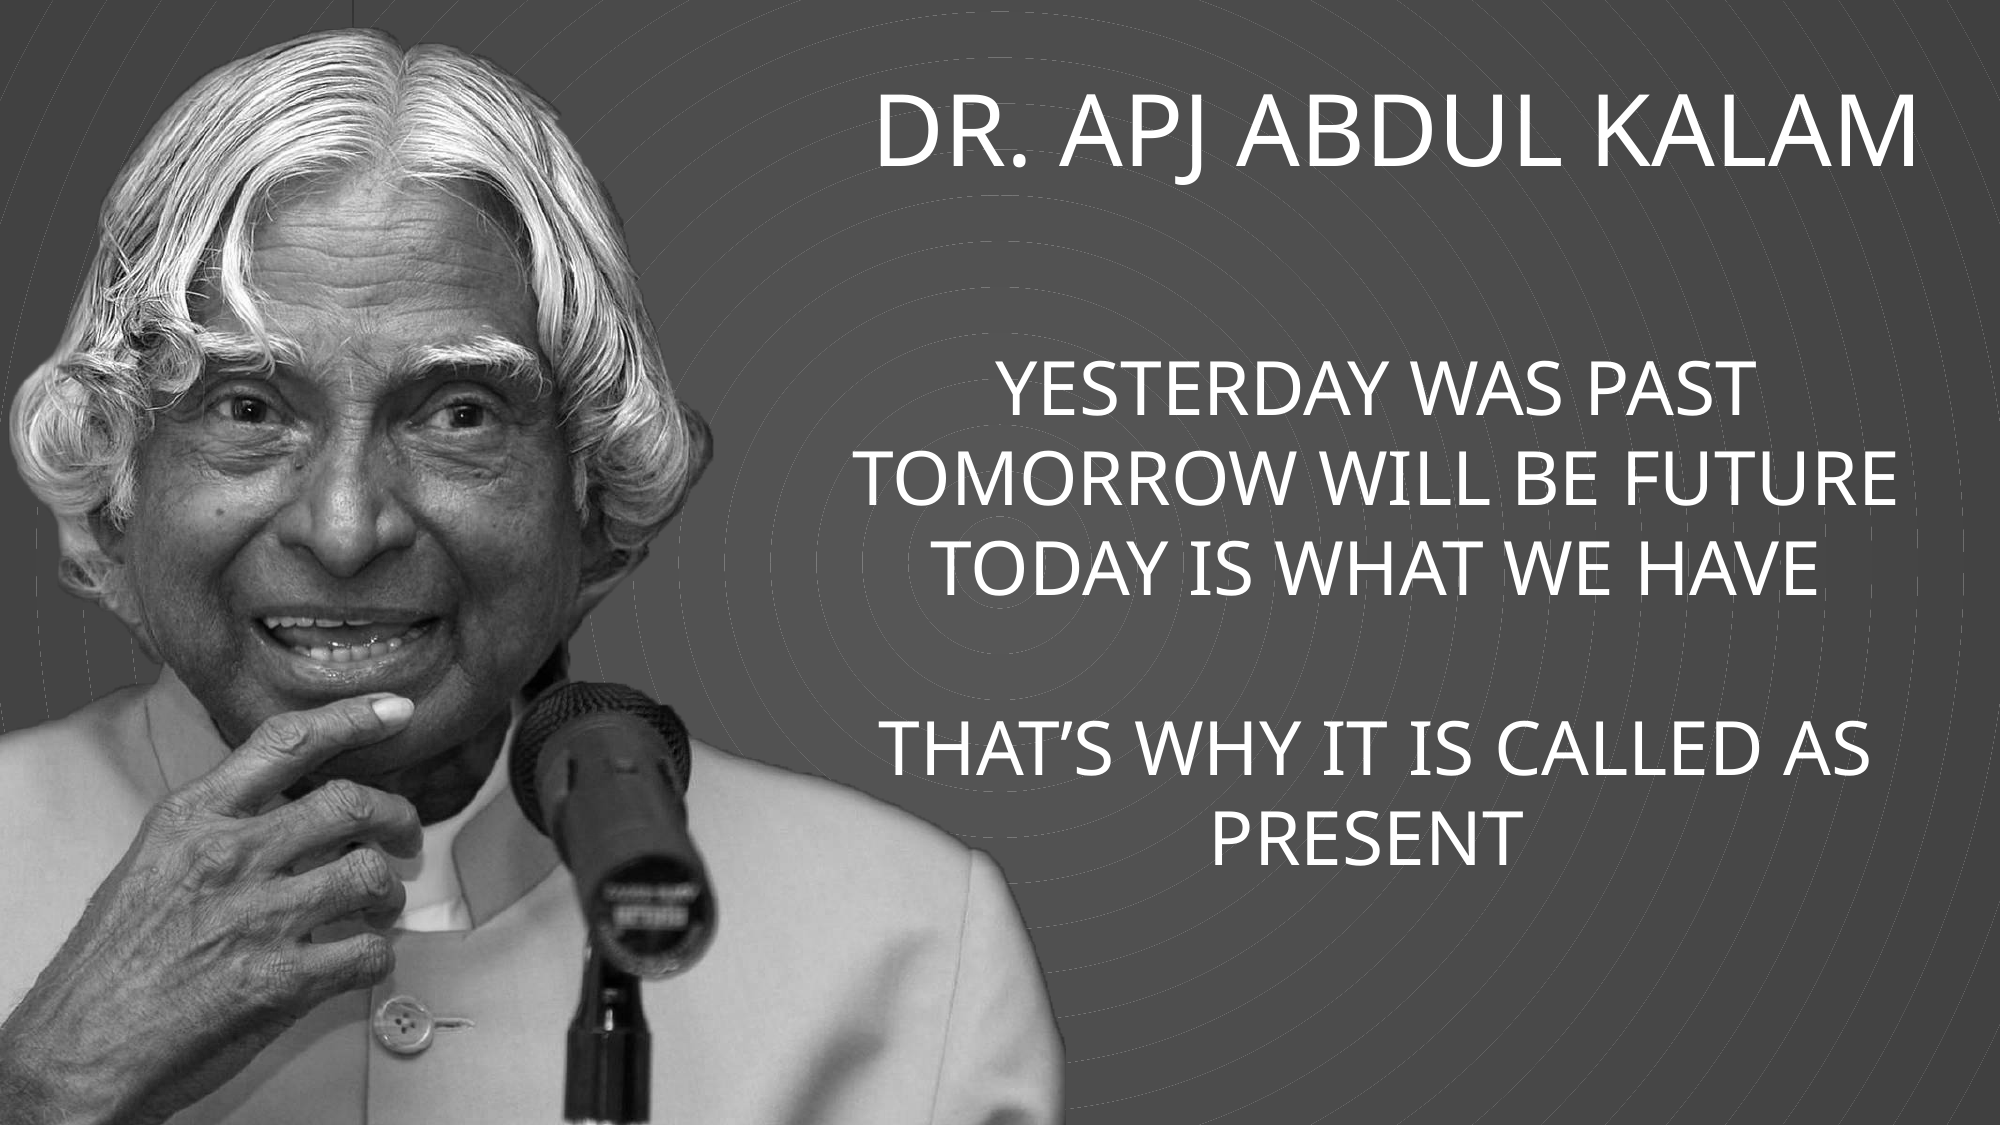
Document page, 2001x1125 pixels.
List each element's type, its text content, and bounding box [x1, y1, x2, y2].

picture [0, 0, 1066, 1125]
text_box YESTERDAY WAS PAST TOMORROW WILL BE FUTURE TODAY IS WHAT WE HAVE THAT’S WHY IT IS CALLED AS PRESENT [1066, 333, 1966, 894]
text_box DR. APJ ABDUL KALAM [1066, 59, 1966, 196]
